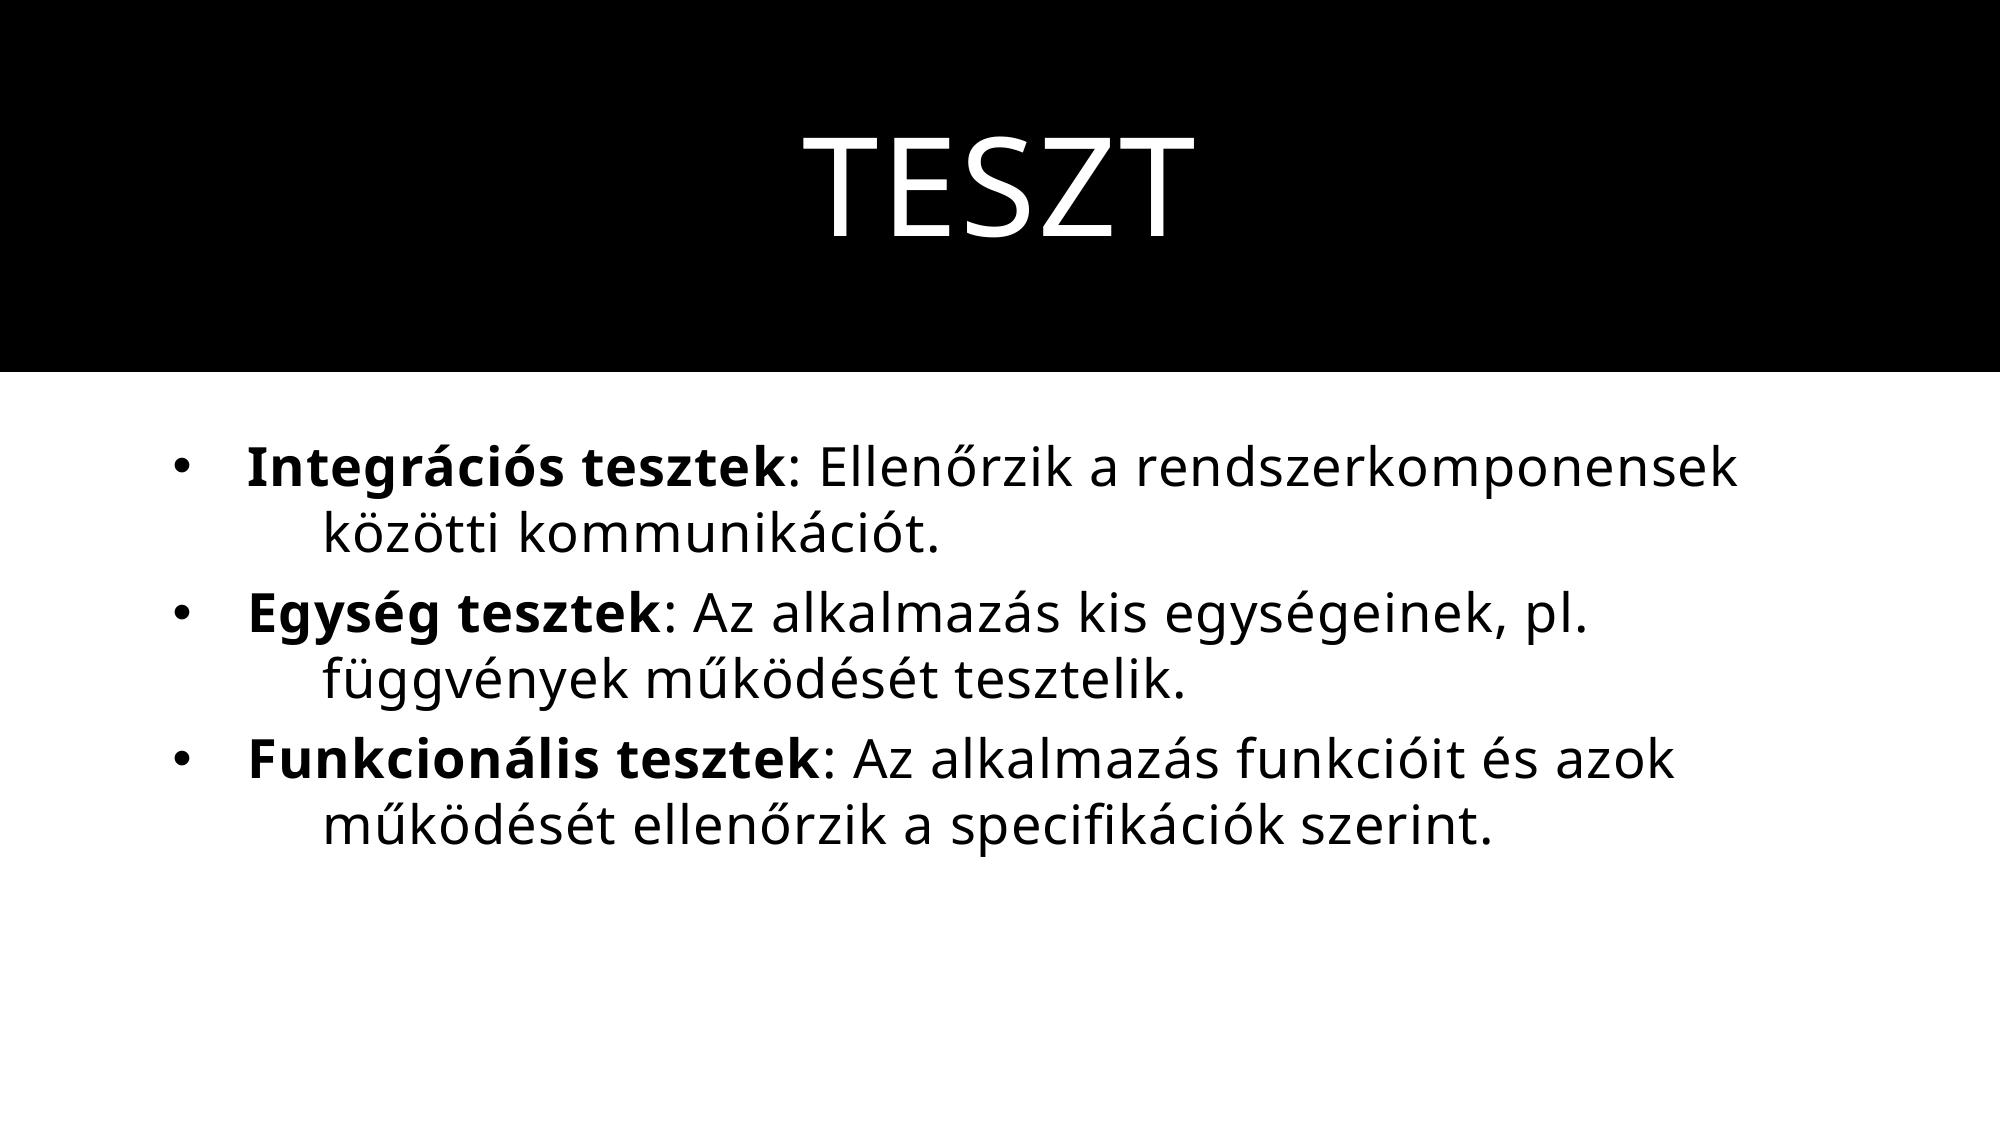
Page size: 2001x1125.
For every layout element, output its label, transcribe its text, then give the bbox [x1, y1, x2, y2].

title Teszt [157, 52, 1842, 332]
list Integrációs tesztek: Ellenőrzik a rendszerkomponensek közötti kommunikációt. Egység tesztek: Az alkalmazás kis egységeinek, pl. függvények működését tesztelik. Funkcionális tesztek: Az alkalmazás funkcióit és azok működését ellenőrzik a specifikációk szerint. [157, 424, 1842, 1014]
